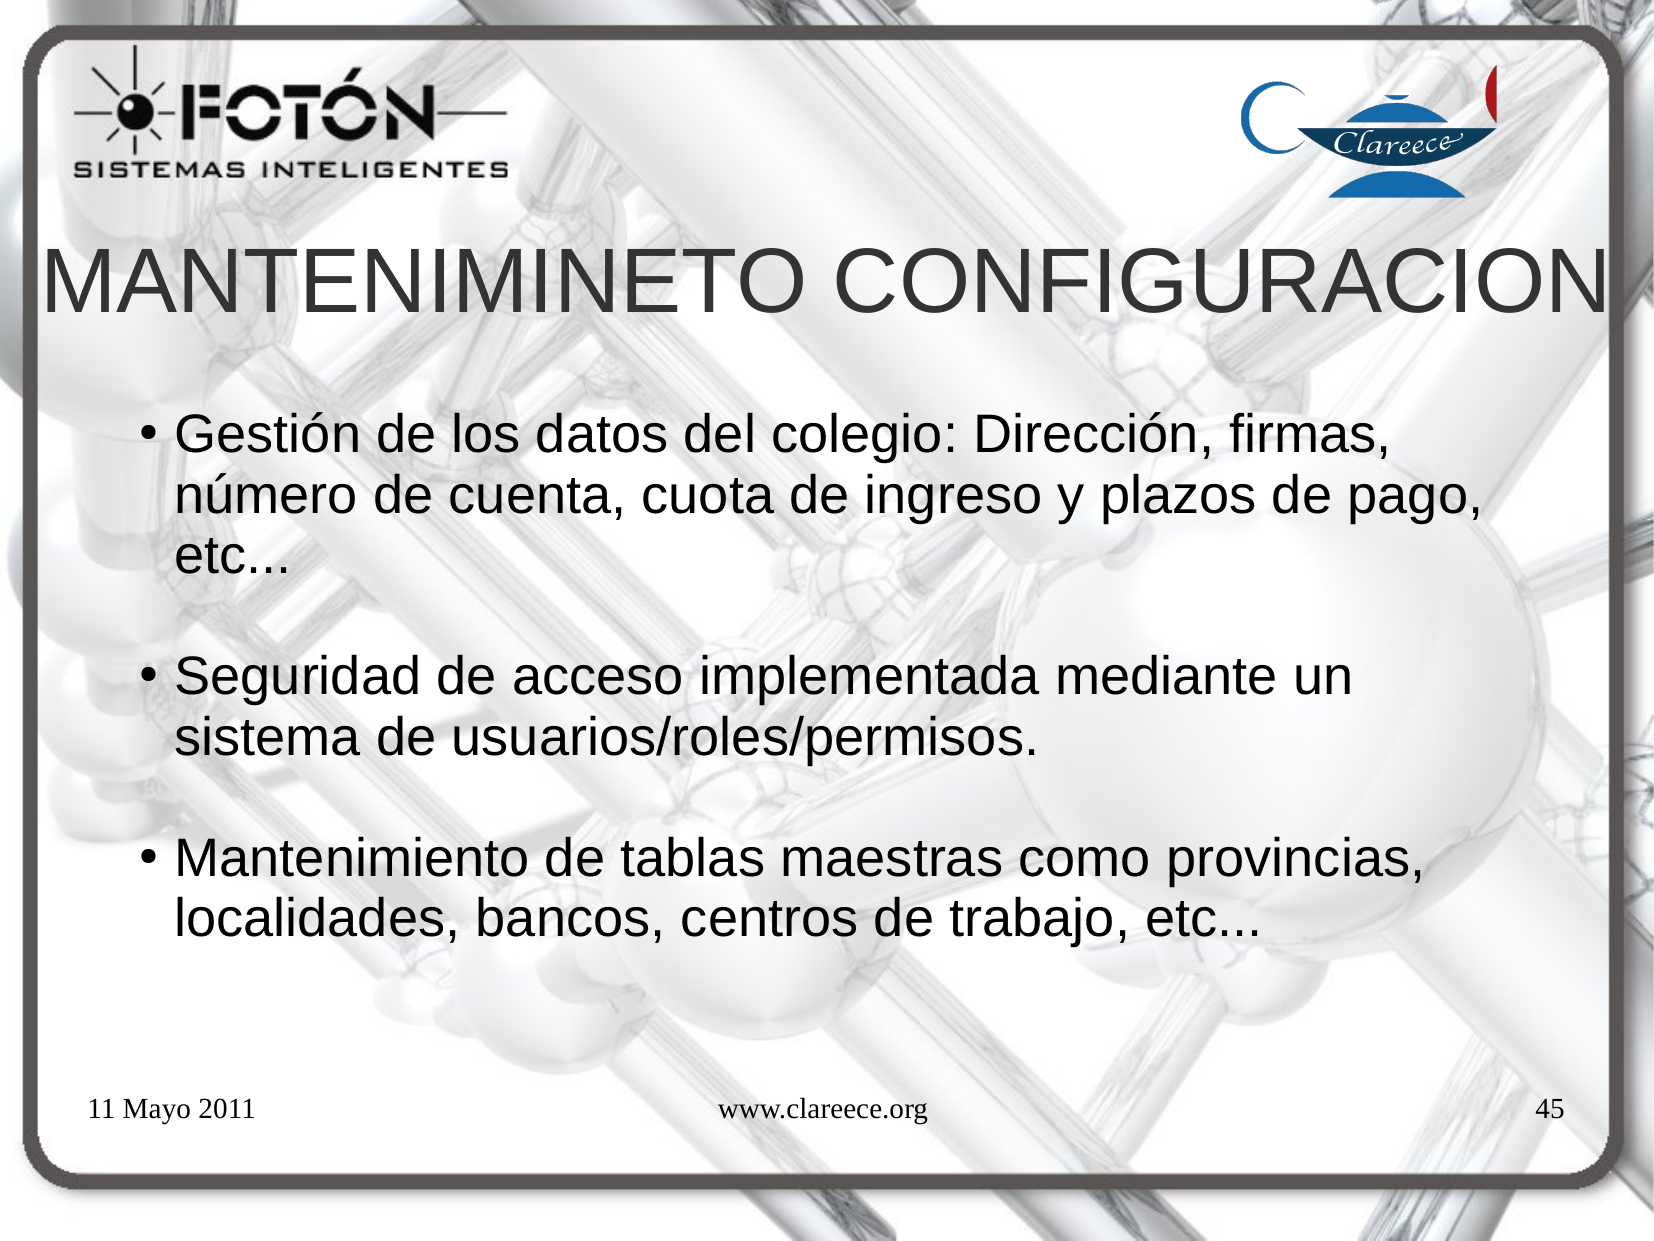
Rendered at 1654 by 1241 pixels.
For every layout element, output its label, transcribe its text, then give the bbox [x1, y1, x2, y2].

picture [0, 0, 1654, 1241]
text_box Gestión de los datos del colegio: Dirección, firmas, número de cuenta, cuota de ingreso y plazos de pago, etc... Seguridad de acceso implementada mediante un sistema de usuarios/roles/permisos. Mantenimiento de tablas maestras como provincias, localidades, bancos, centros de trabajo, etc... [88, 354, 1536, 1079]
title MANTENIMINETO CONFIGURACION [29, 177, 1625, 385]
